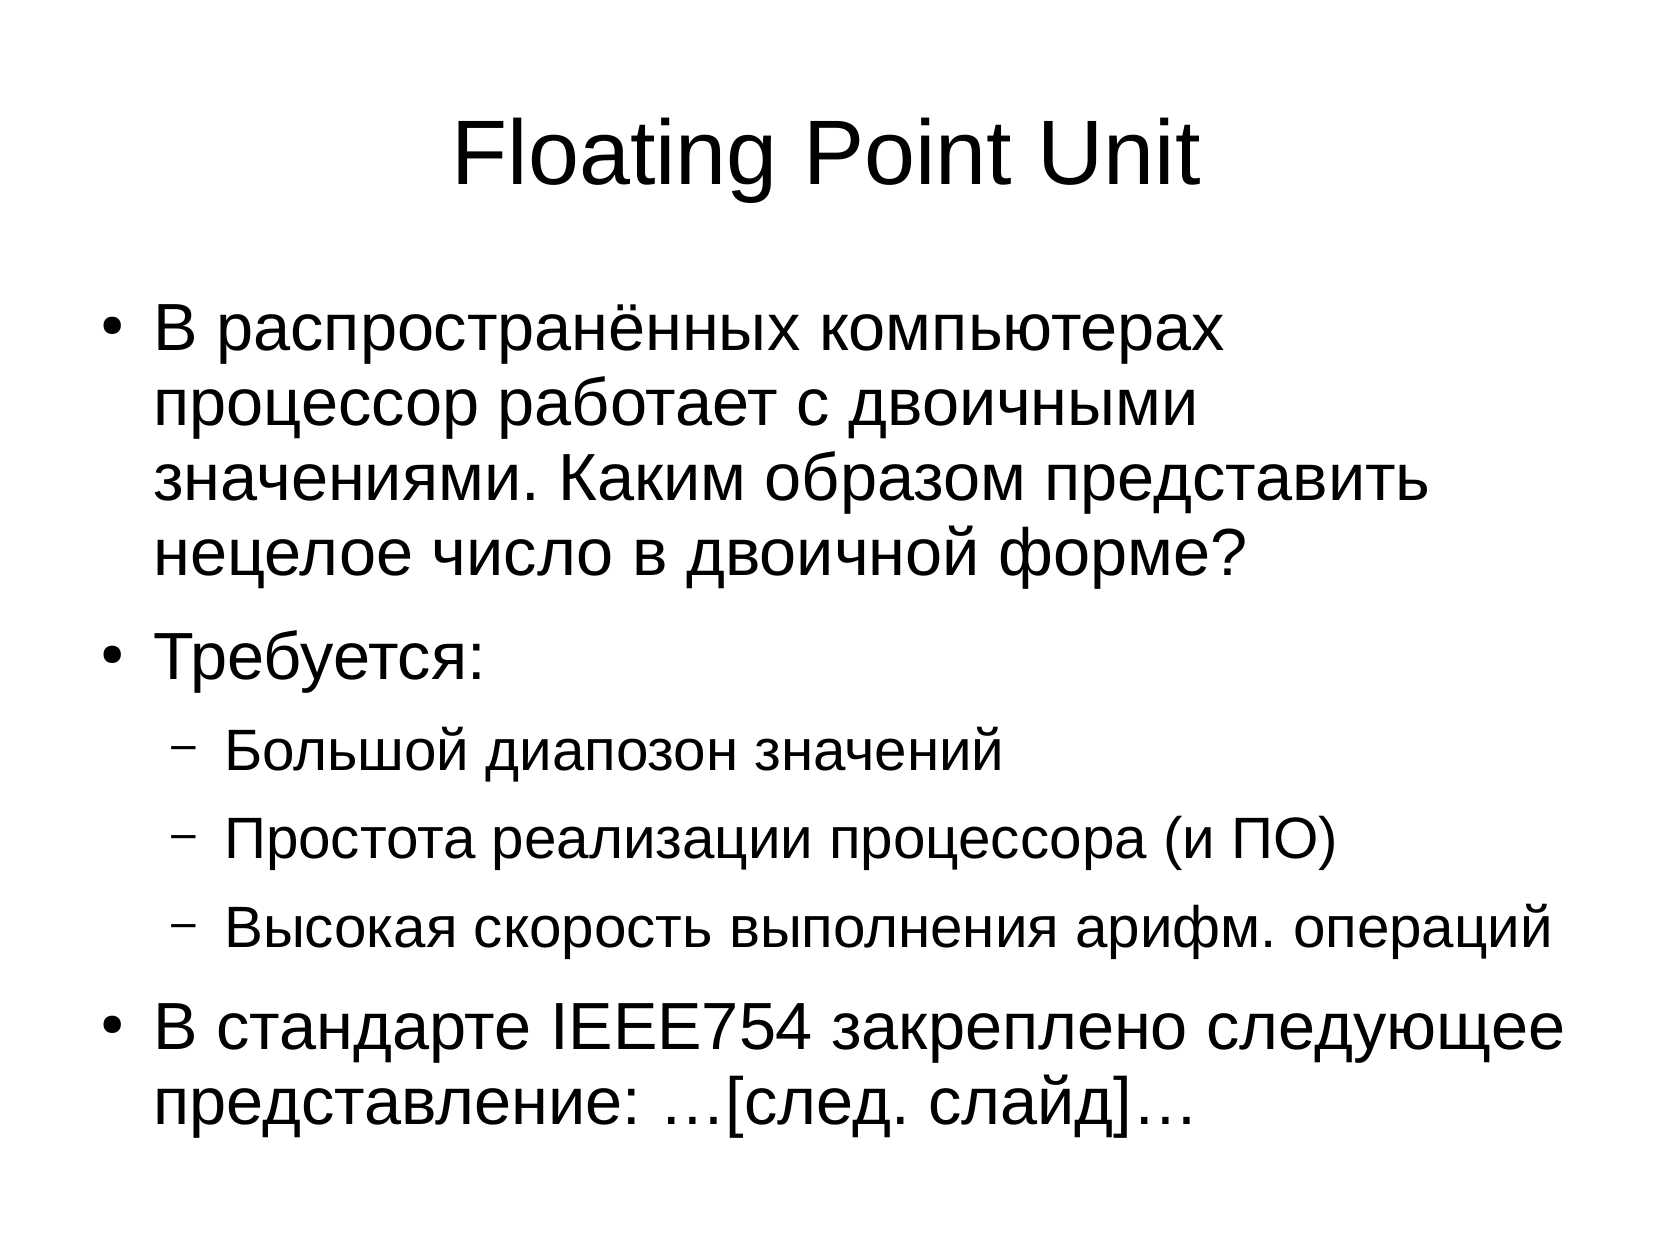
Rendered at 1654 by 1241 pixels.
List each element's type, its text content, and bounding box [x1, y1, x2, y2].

title Floating Point Unit [82, 49, 1571, 257]
list В распространённых компьютерах процессор работает с двоичными значениями. Каким образом представить нецелое число в двоичной форме? Требуется: Большой диапозон значений Простота реализации процессора (и ПО) Высокая скорость выполнения арифм. операций В стандарте IEEE754 закреплено следующее представление: …[след. слайд]… [82, 290, 1571, 1158]
